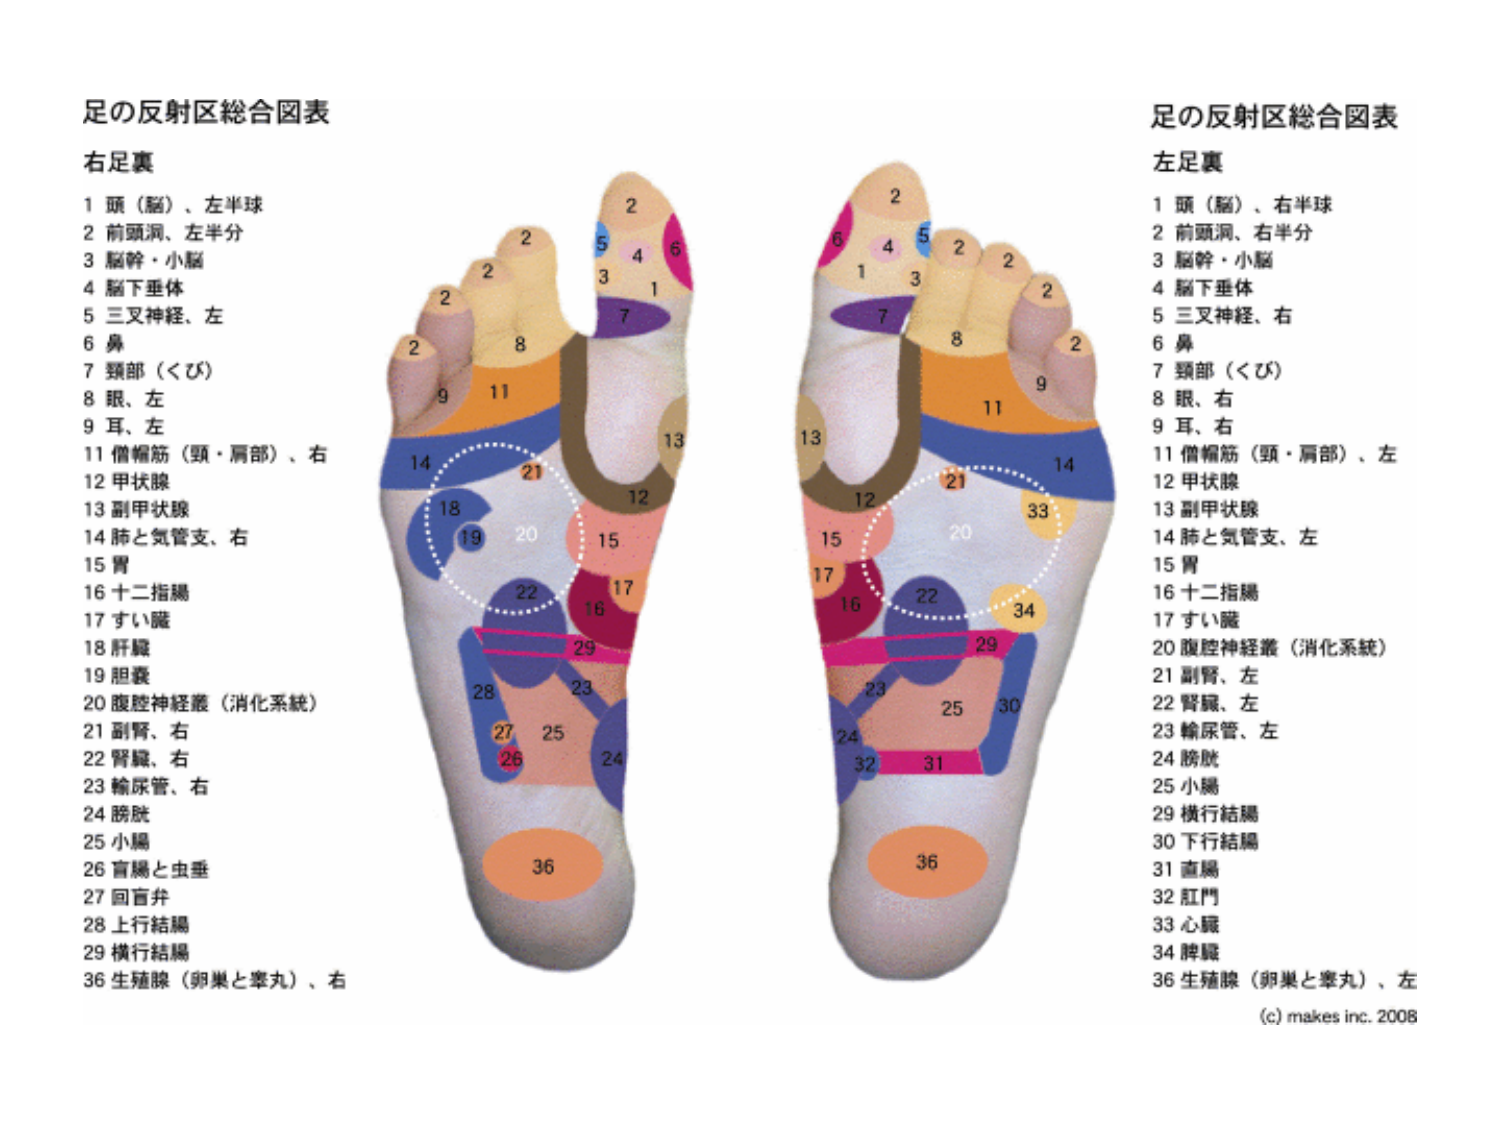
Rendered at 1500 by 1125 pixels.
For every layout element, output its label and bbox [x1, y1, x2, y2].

picture [83, 99, 1417, 1026]
